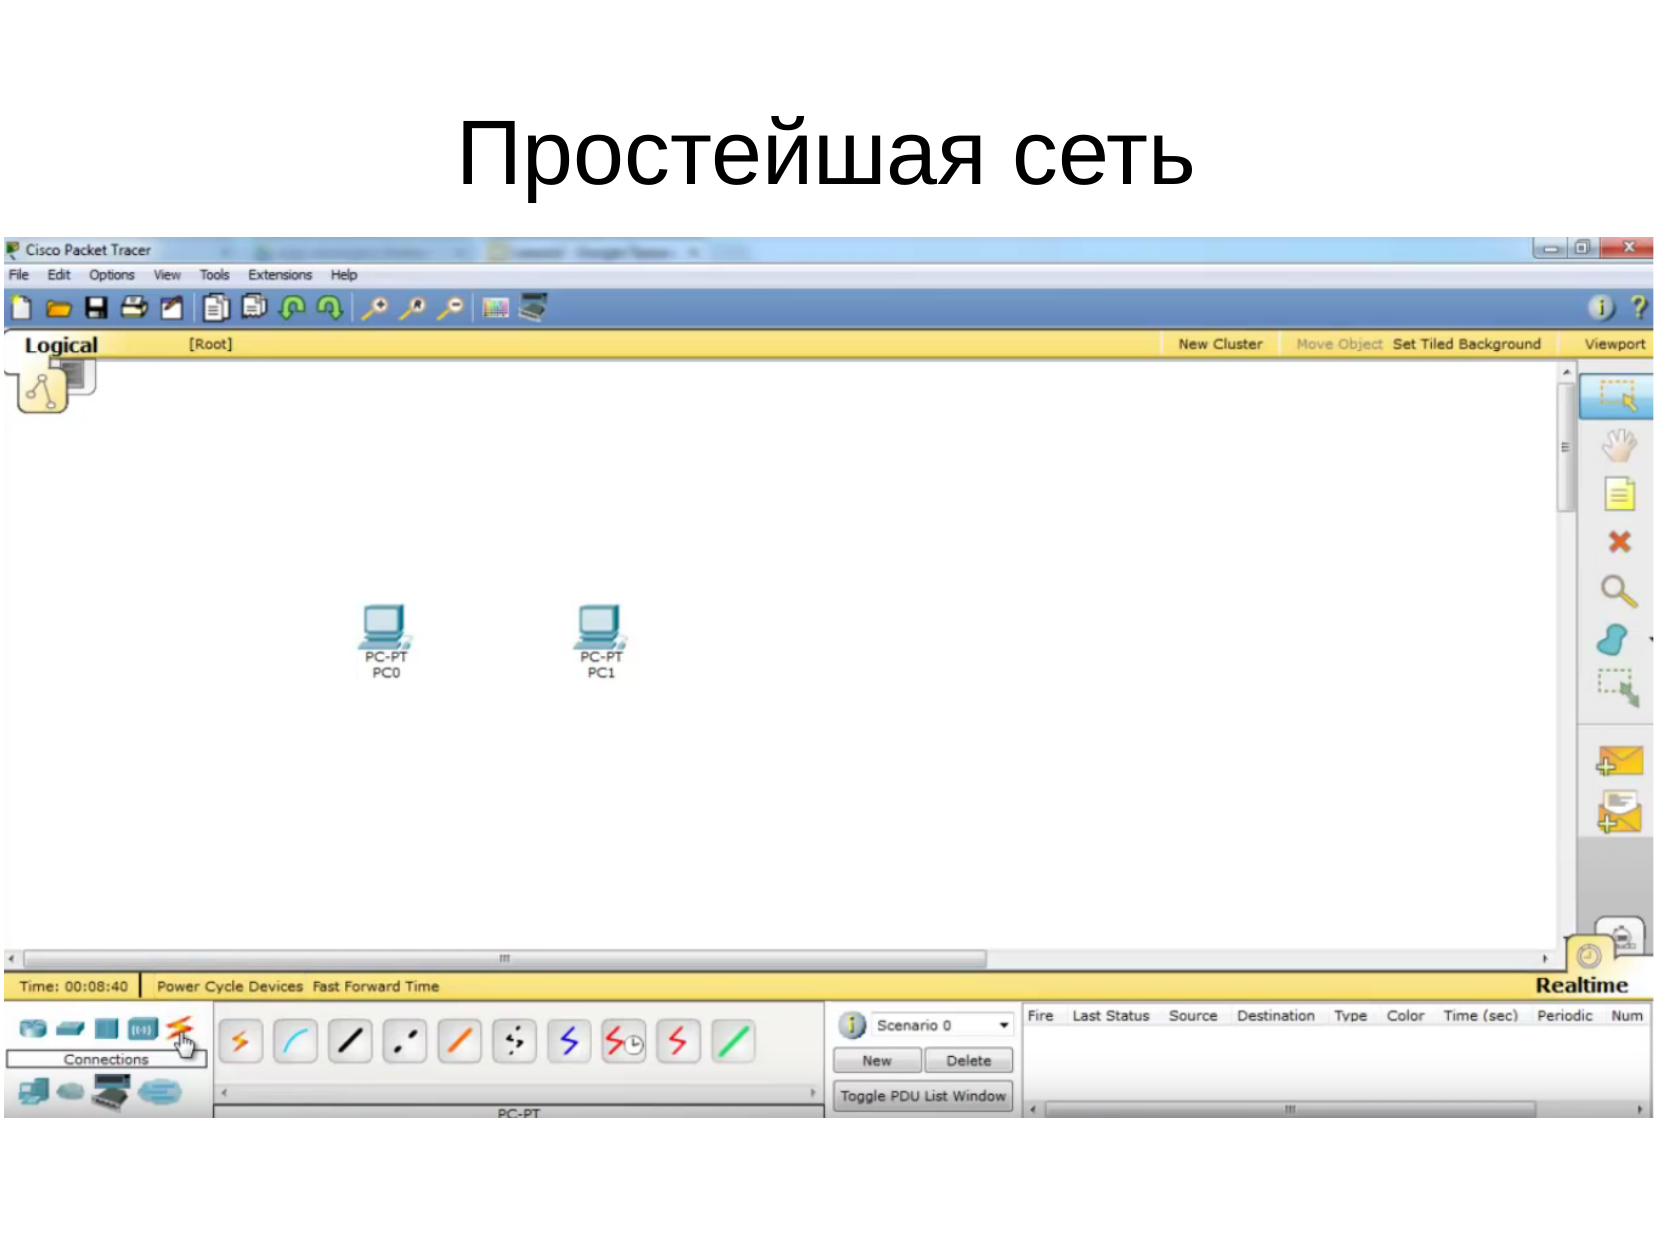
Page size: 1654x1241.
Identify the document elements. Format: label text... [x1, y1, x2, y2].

title Простейшая сеть [82, 49, 1571, 237]
picture [4, 237, 1654, 1118]
